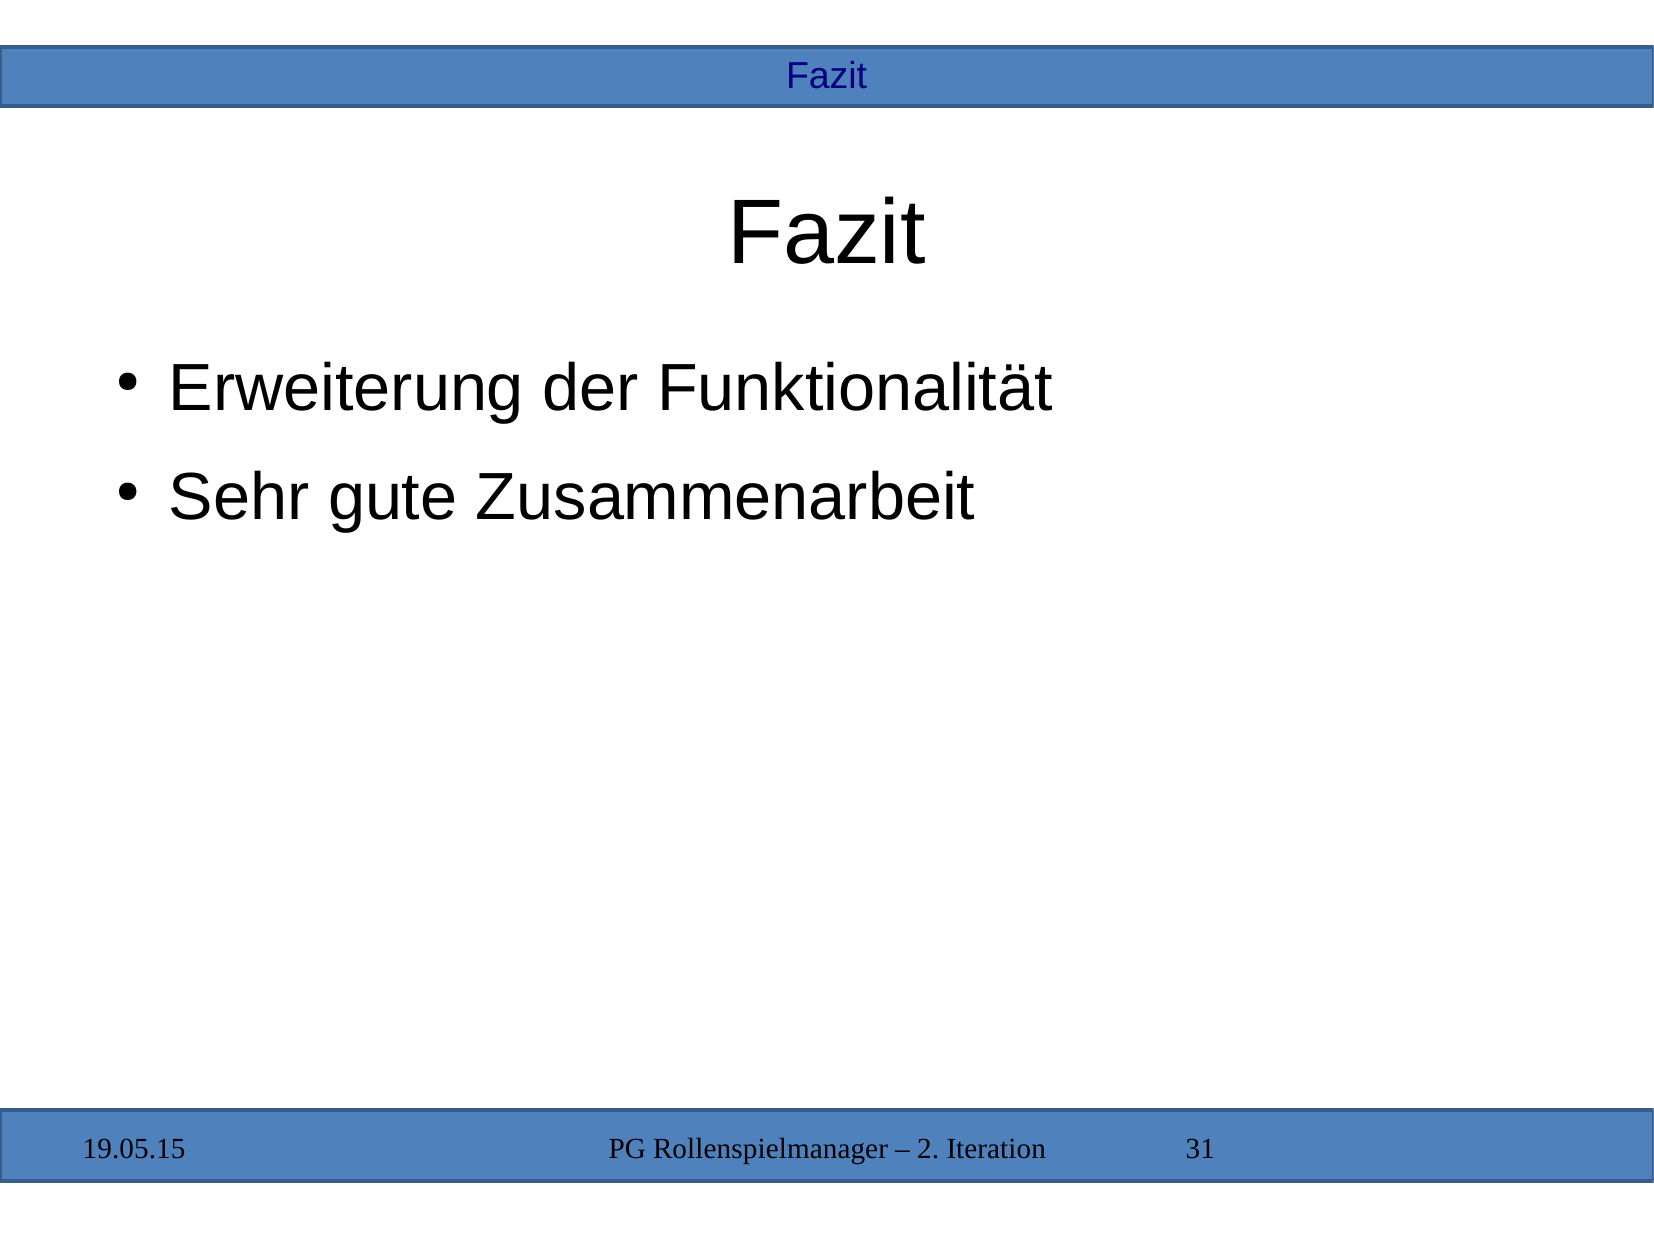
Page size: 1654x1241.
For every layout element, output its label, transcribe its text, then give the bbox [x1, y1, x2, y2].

text_box PG Rollenspielmanager – 2. Iteration [565, 1129, 1090, 1216]
list Erweiterung der Funktionalität Sehr gute Zusammenarbeit [80, 343, 1536, 1063]
title Fazit [82, 123, 1571, 331]
text_box 19.05.15 [82, 1129, 468, 1216]
text_box [1185, 1129, 1571, 1216]
text_box Fazit [0, 47, 1654, 105]
